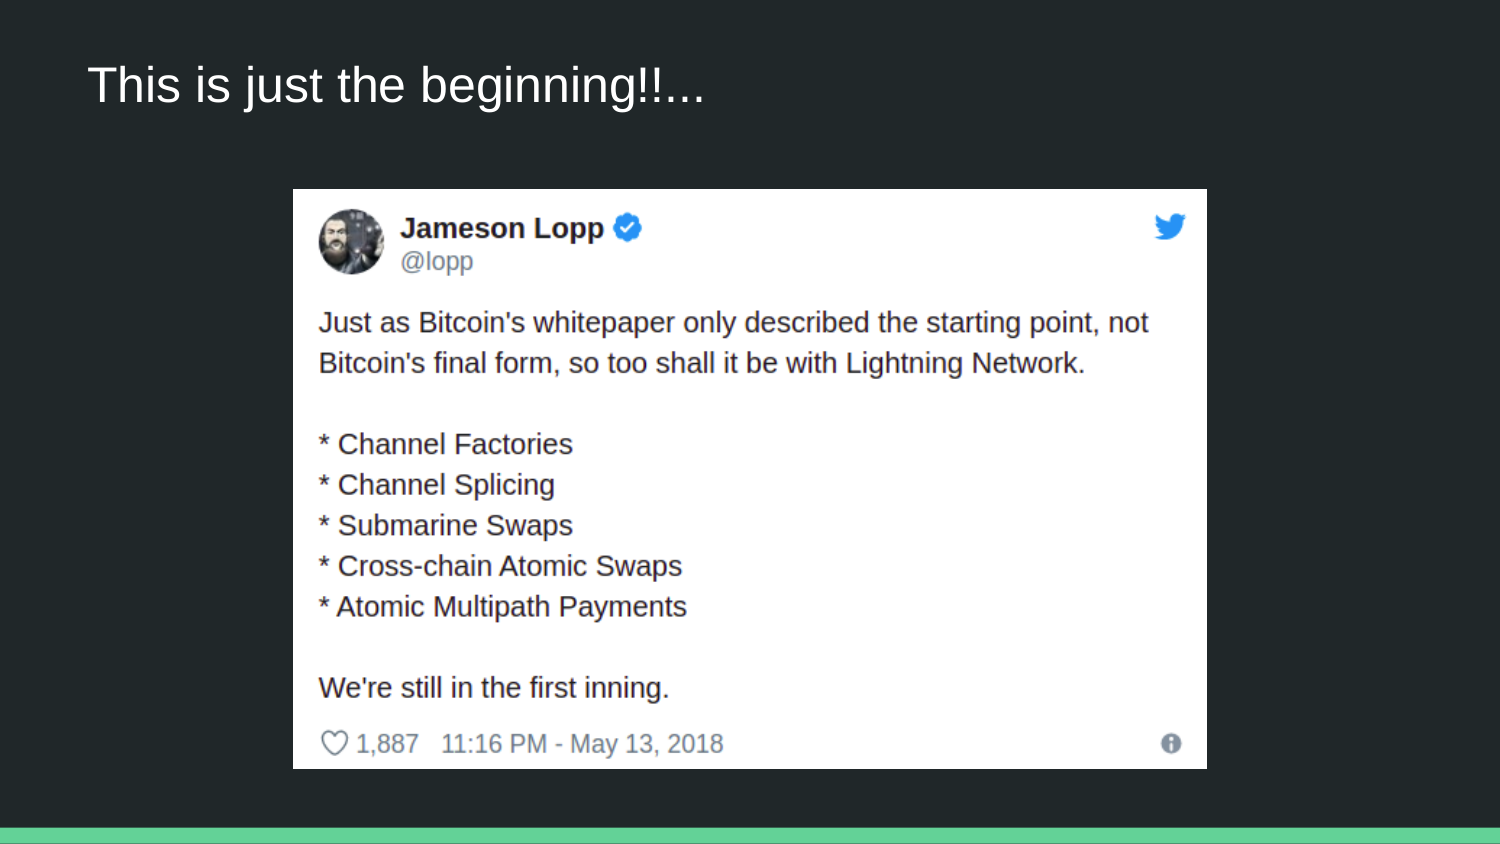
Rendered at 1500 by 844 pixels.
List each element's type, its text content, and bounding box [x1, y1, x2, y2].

text_box This is just the beginning!!... [72, 37, 1352, 162]
picture [293, 189, 1207, 769]
